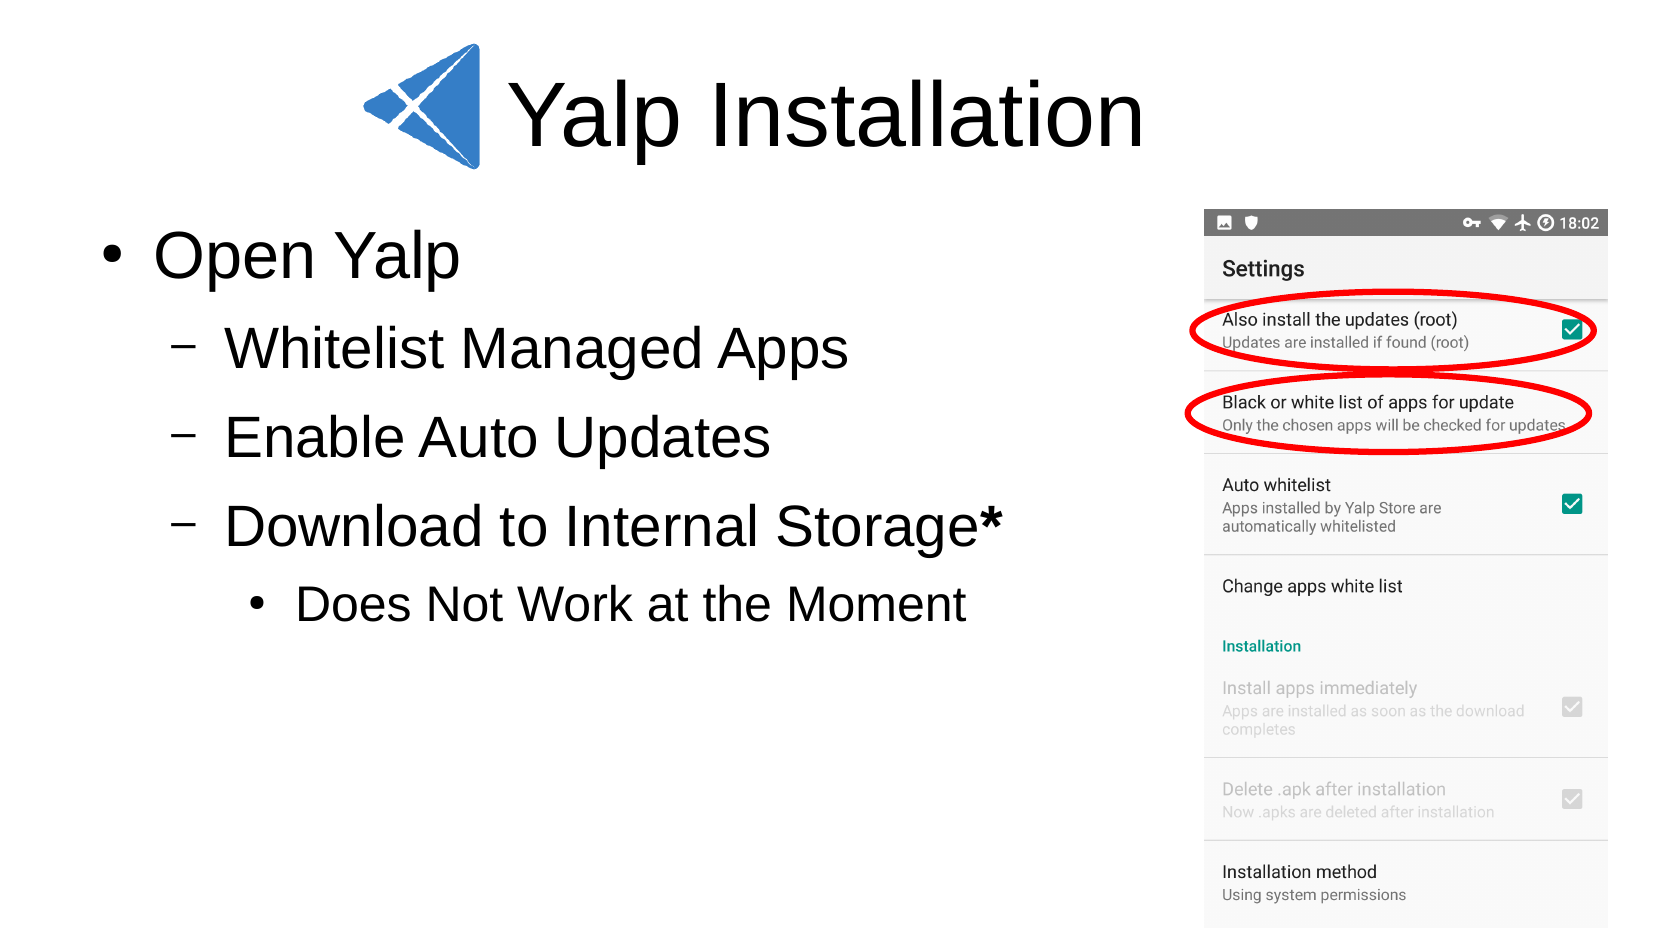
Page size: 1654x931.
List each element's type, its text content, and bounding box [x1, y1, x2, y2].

list Open Yalp Whitelist Managed Apps Enable Auto Updates Download to Internal Storage* Does Not Work at the Moment [82, 217, 1571, 931]
picture [1204, 378, 1585, 448]
picture [1204, 295, 1590, 366]
picture [358, 39, 481, 172]
picture [1204, 348, 1337, 394]
picture [1204, 209, 1608, 928]
title Yalp Installation [82, 37, 1571, 193]
